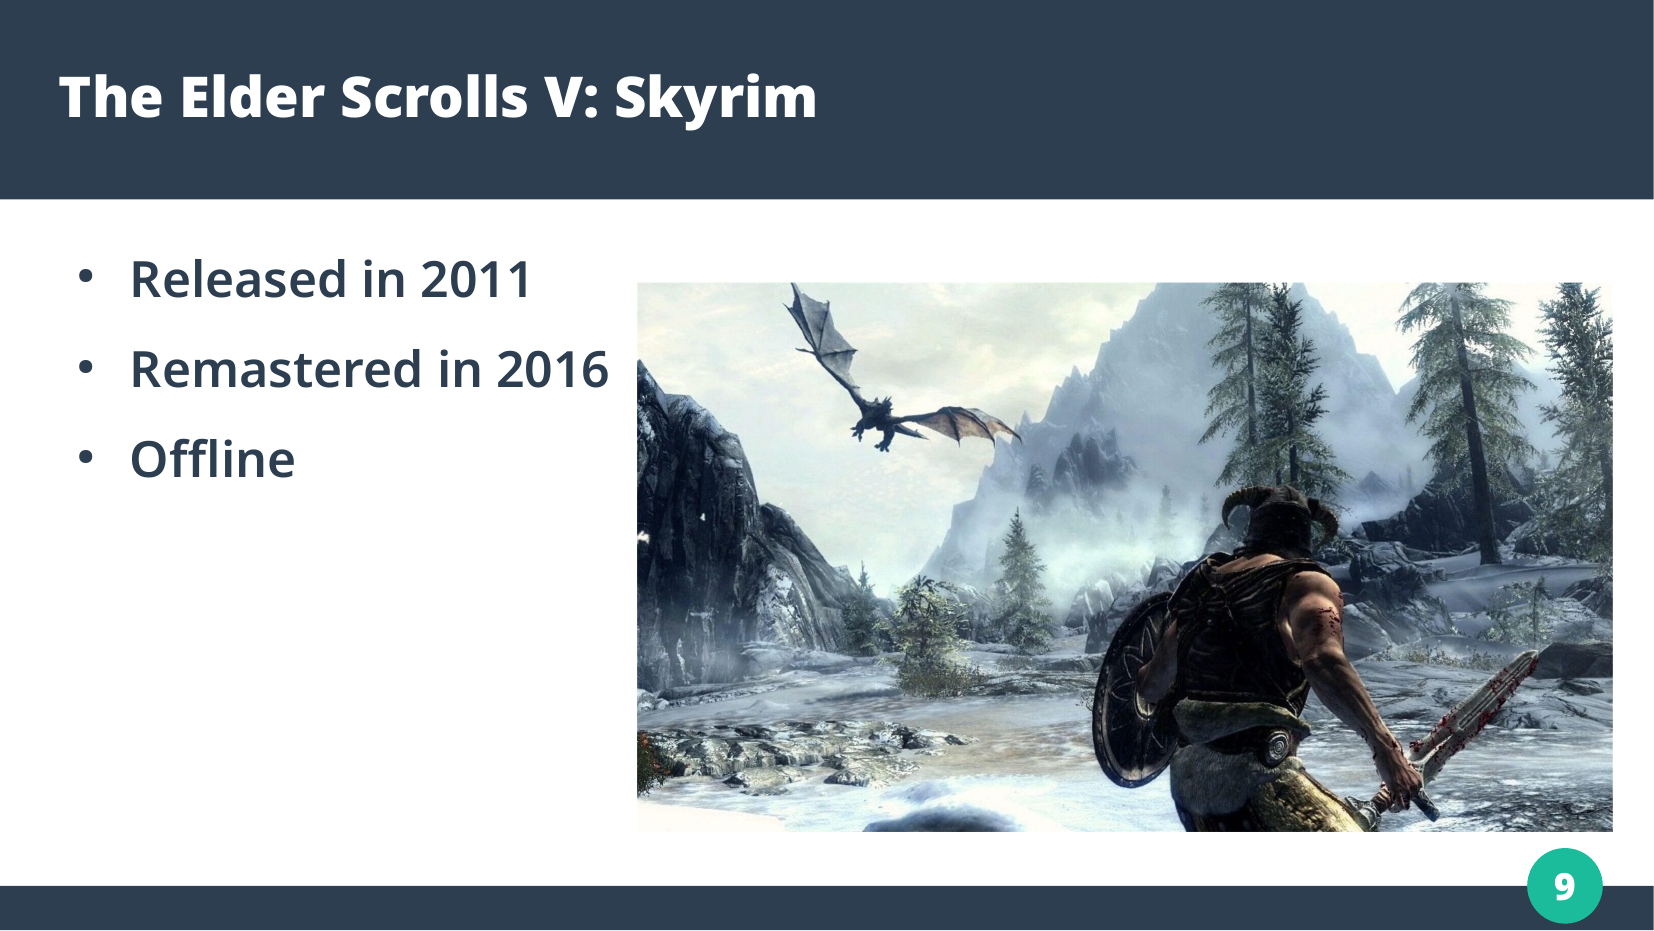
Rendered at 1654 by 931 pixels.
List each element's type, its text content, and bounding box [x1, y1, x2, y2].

title The Elder Scrolls V: Skyrim [59, 37, 1595, 155]
list Released in 2011 Remastered in 2016 Offline [59, 243, 1595, 864]
picture [637, 282, 1613, 832]
